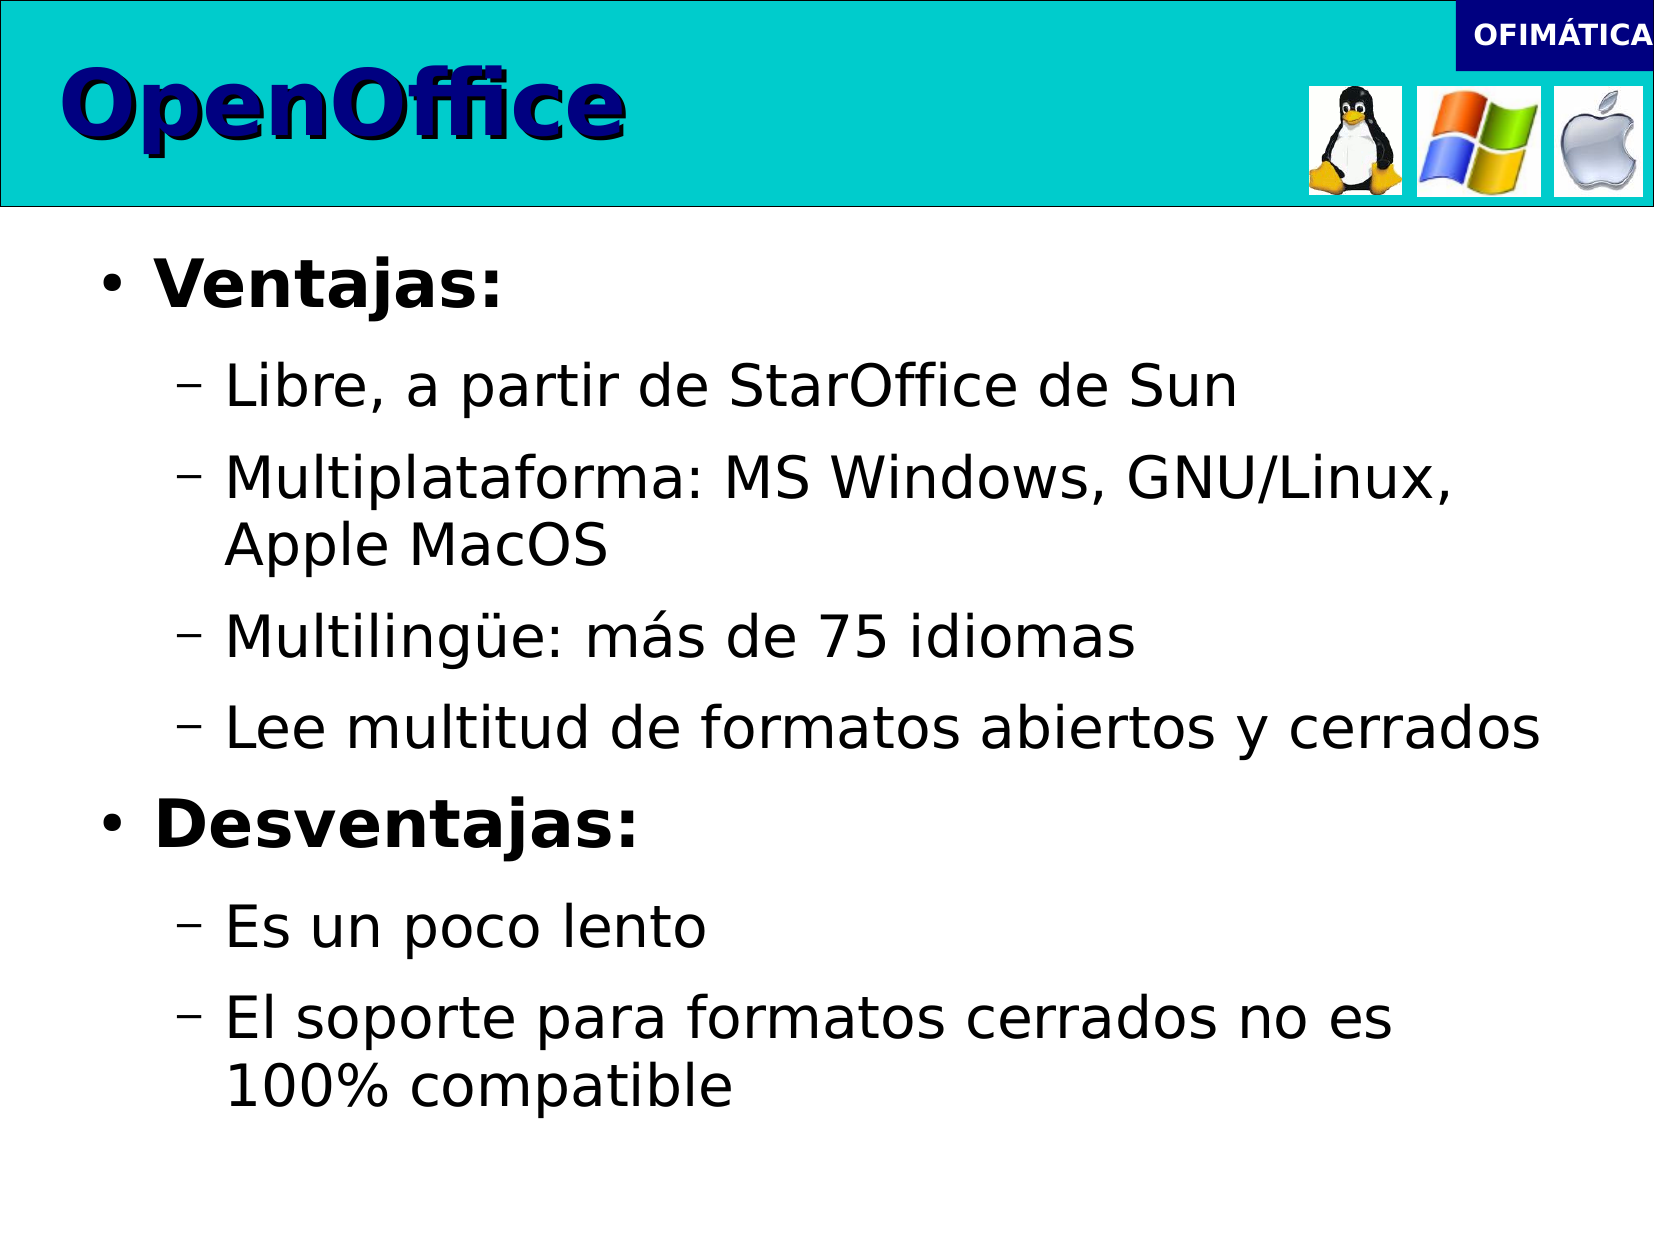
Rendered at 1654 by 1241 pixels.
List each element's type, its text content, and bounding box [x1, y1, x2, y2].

text_box OFIMÁTICA [1455, 0, 1654, 72]
picture [1309, 86, 1402, 195]
picture [1554, 86, 1643, 197]
title OpenOffice [59, 22, 1654, 185]
list Ventajas: Libre, a partir de StarOffice de Sun Multiplataforma: MS Windows, GNU/Linux, Apple MacOS Multilingüe: más de 75 idiomas Lee multitud de formatos abiertos y cerrados Desventajas: Es un poco lento El soporte para formatos cerrados no es 100% compatible [82, 245, 1571, 1121]
picture [1417, 86, 1541, 197]
